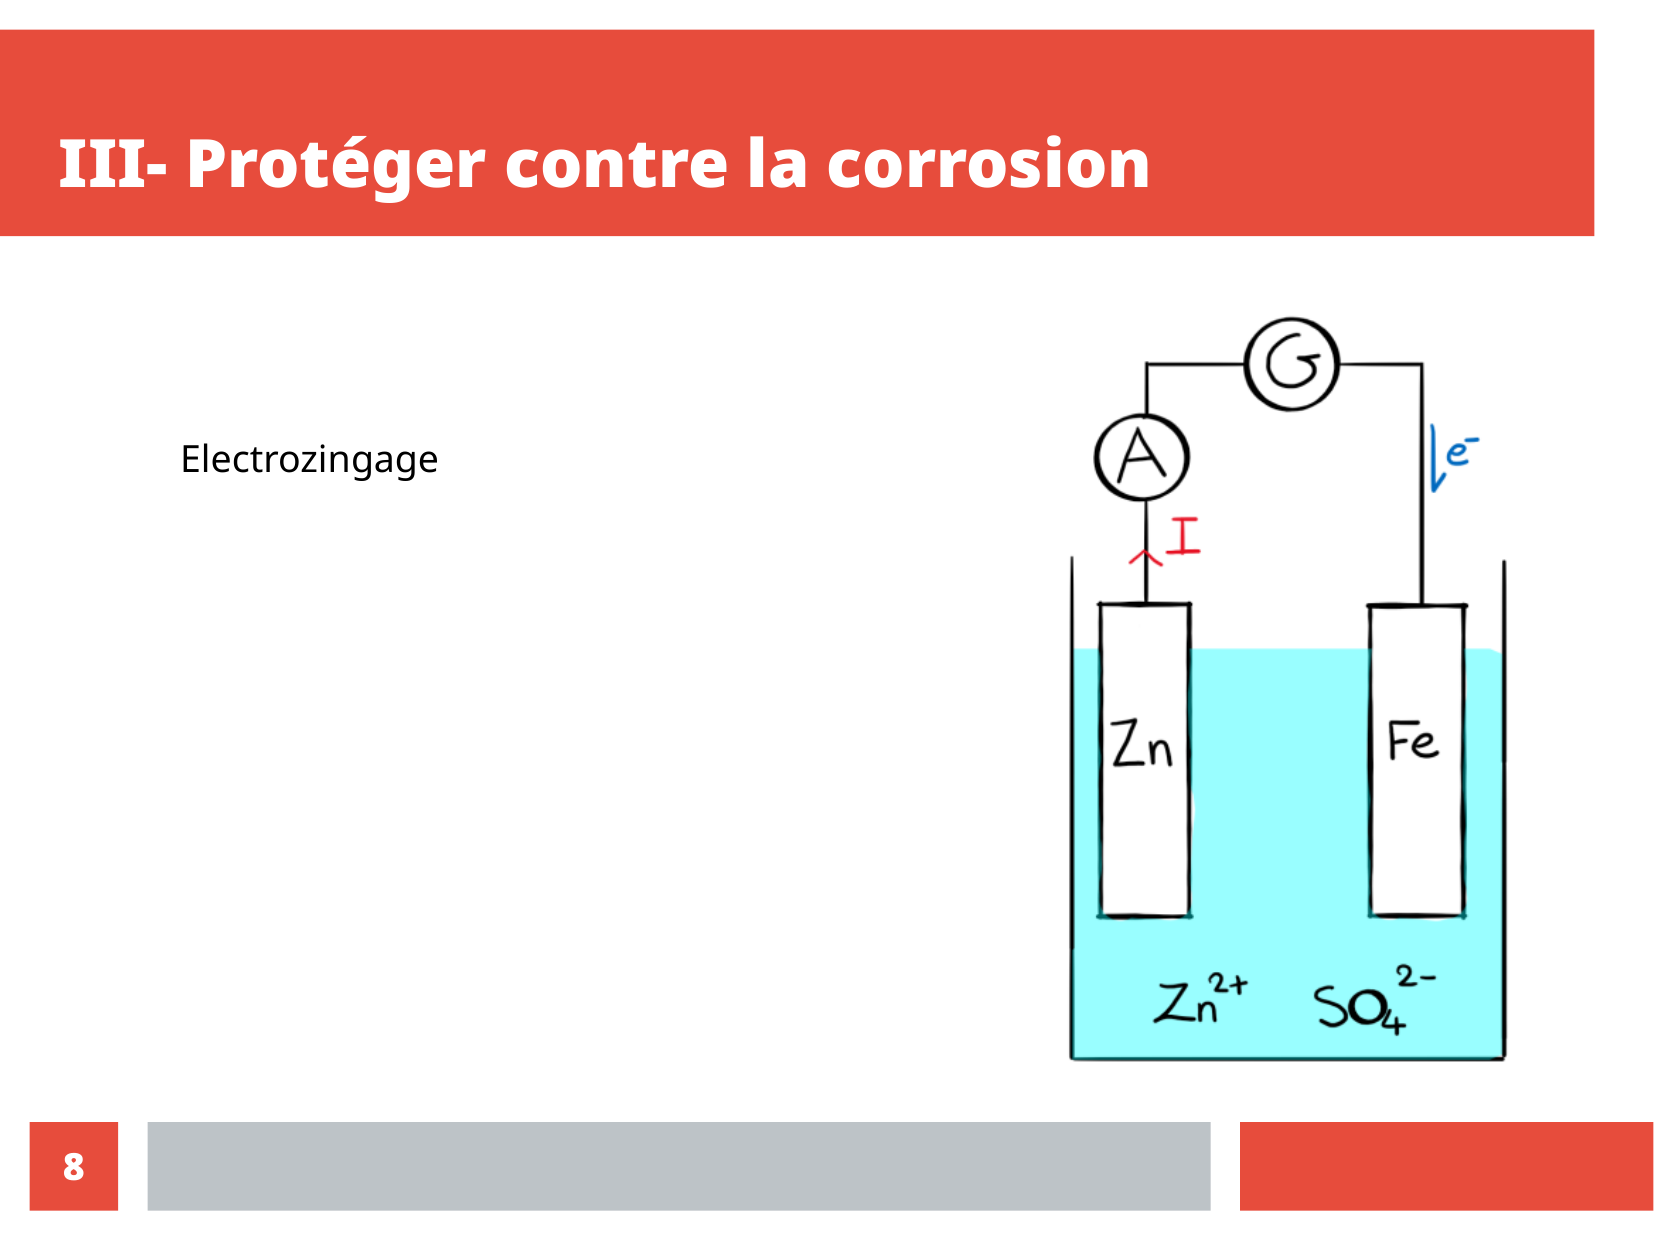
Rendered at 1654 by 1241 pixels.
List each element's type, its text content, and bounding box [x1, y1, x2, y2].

picture [1051, 295, 1518, 1063]
title III- Protéger contre la corrosion [59, 59, 1595, 207]
text_box Electrozingage [165, 425, 473, 484]
